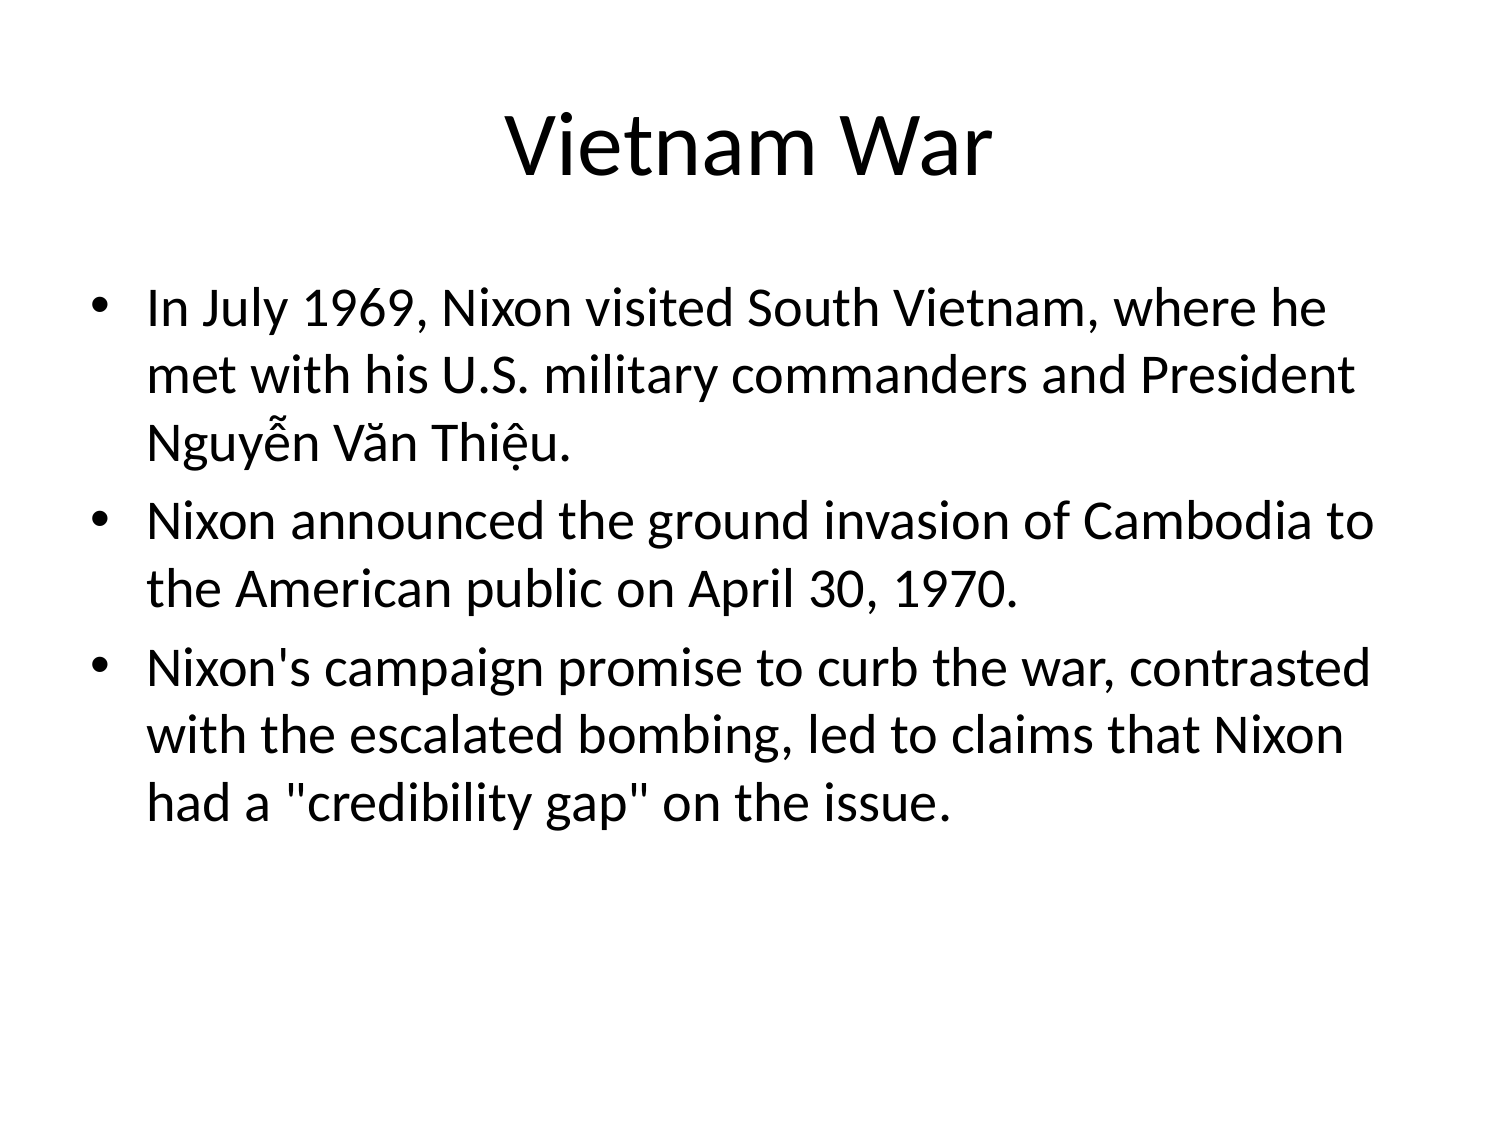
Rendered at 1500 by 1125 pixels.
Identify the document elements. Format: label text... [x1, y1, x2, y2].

title Vietnam War [75, 45, 1425, 233]
list In July 1969, Nixon visited South Vietnam, where he met with his U.S. military commanders and President Nguyễn Văn Thiệu. Nixon announced the ground invasion of Cambodia to the American public on April 30, 1970. Nixon's campaign promise to curb the war, contrasted with the escalated bombing, led to claims that Nixon had a "credibility gap" on the issue. [75, 262, 1425, 1005]
